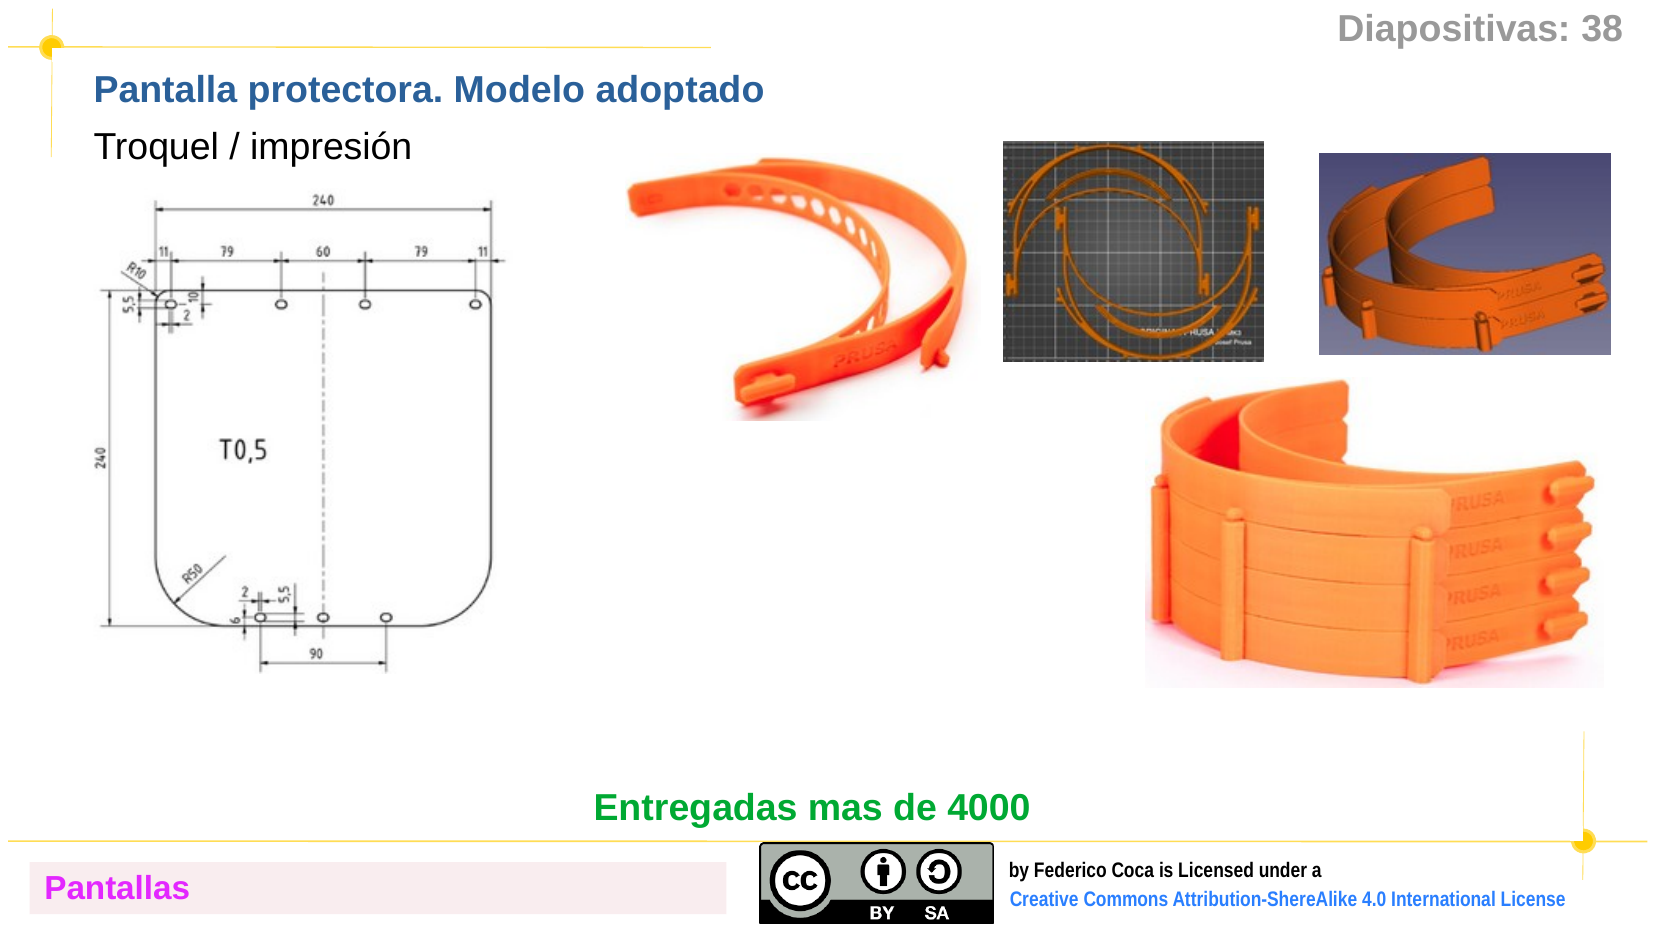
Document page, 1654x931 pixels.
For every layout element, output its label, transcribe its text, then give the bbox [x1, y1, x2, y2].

text_box Entregadas mas de 4000 [578, 779, 1075, 837]
picture [1145, 377, 1604, 688]
picture [1003, 141, 1264, 362]
picture [82, 188, 514, 674]
picture [1319, 153, 1611, 355]
text_box Diapositivas: 38 [1322, 0, 1644, 57]
text_box Pantalla protectora. Modelo adoptado [78, 61, 886, 118]
picture [625, 153, 981, 421]
text_box Troquel / impresión [78, 118, 1630, 178]
text_box Pantallas [29, 862, 727, 915]
